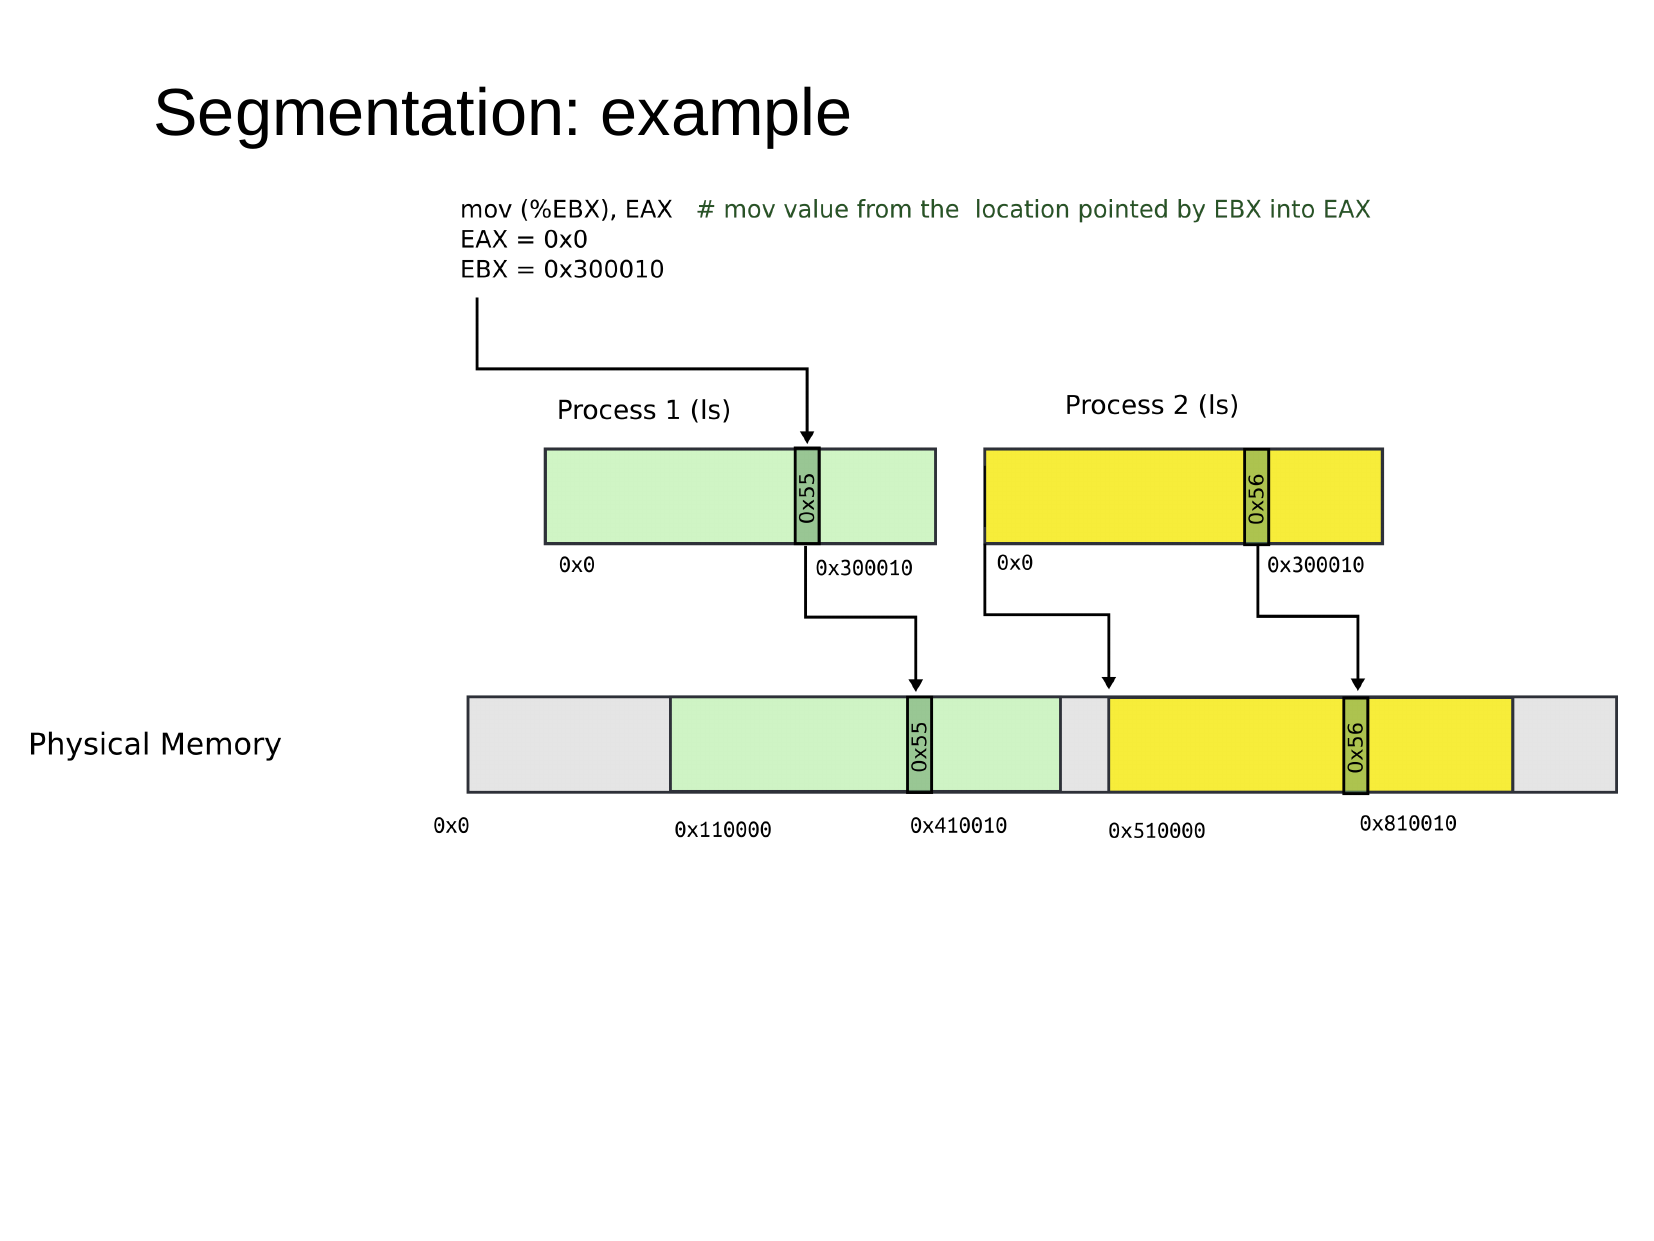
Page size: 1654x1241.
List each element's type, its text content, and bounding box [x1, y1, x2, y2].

list Segmentation: example [82, 75, 1576, 151]
picture [31, 199, 1618, 838]
